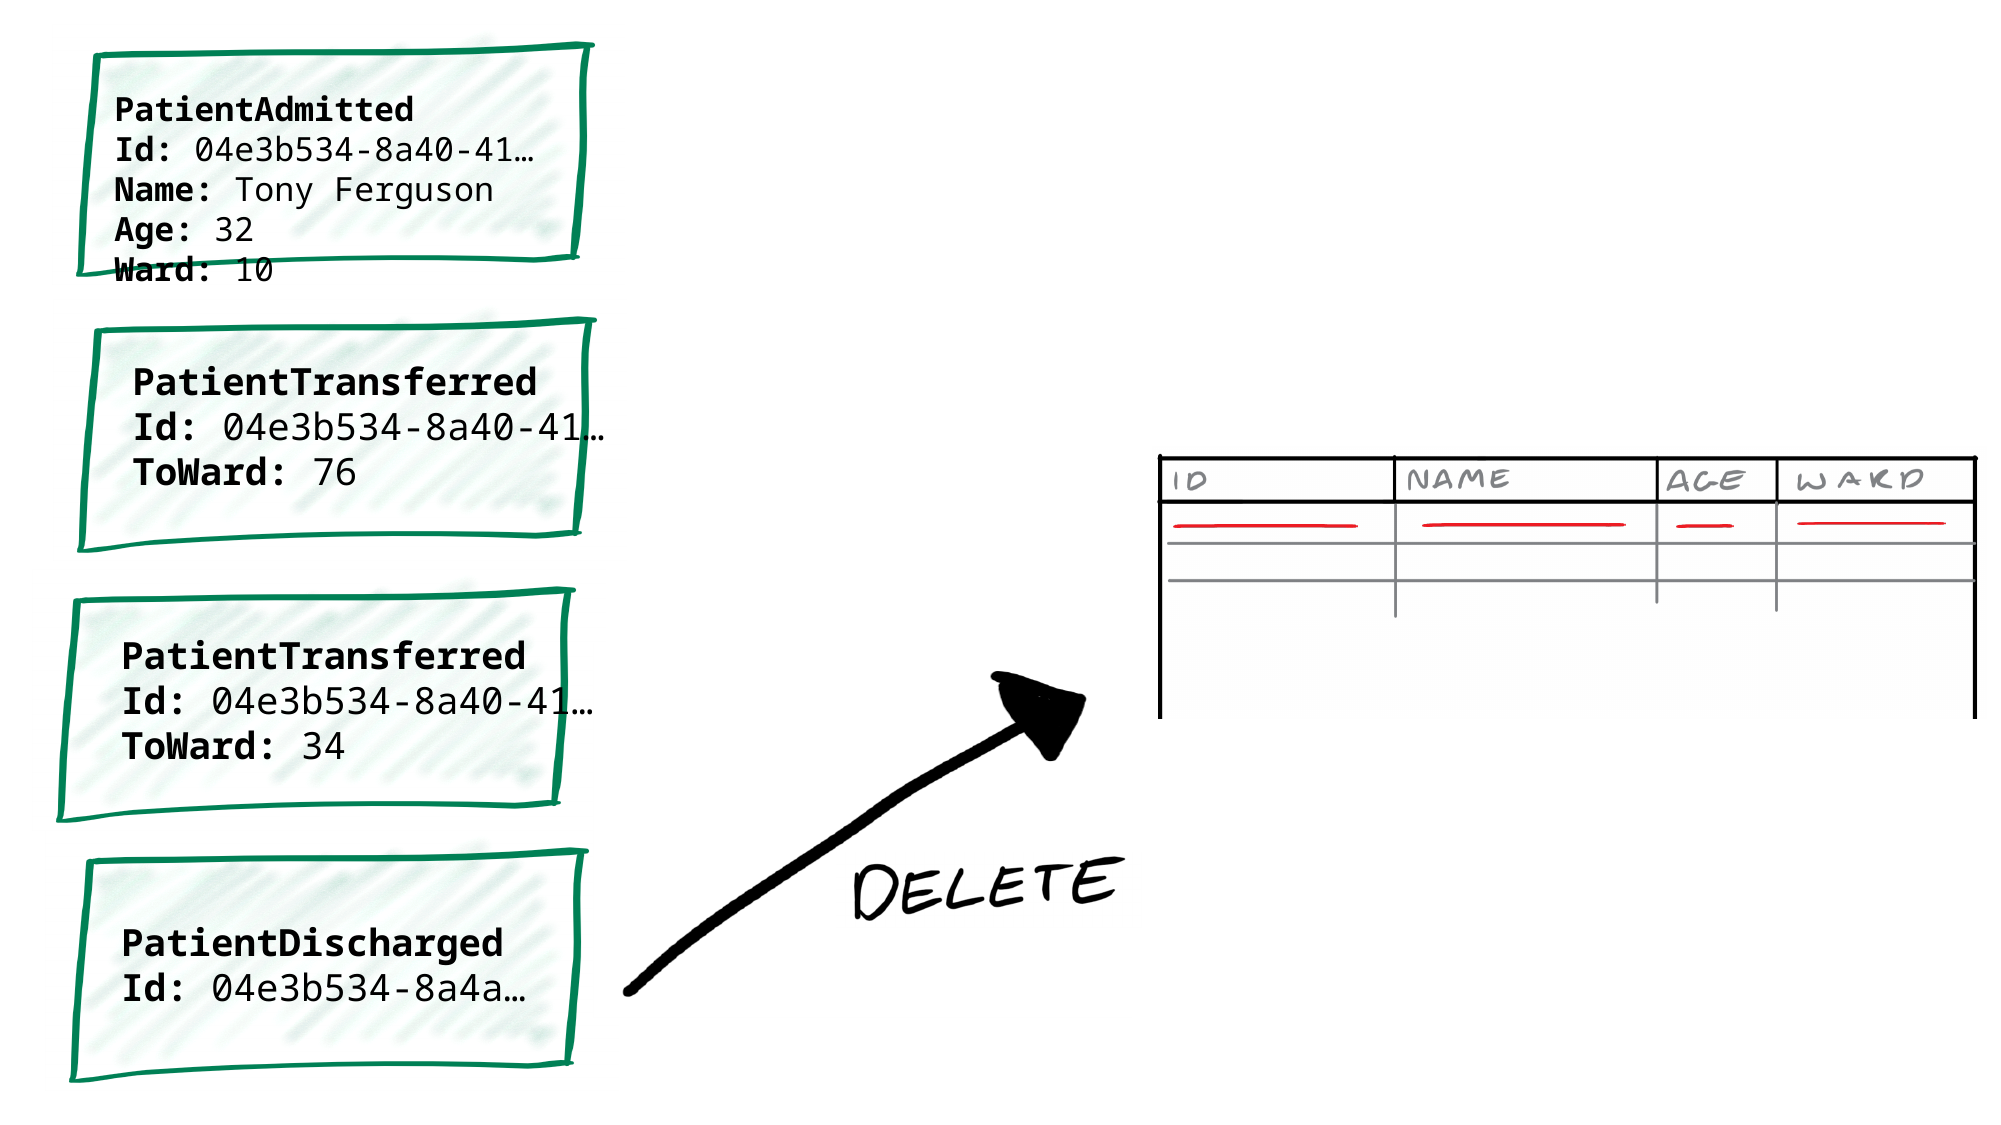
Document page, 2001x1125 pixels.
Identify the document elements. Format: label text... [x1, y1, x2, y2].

text_box PatientTransferred Id: 04e3b534-8a40-41… ToWard: 76 [117, 350, 726, 498]
text_box PatientDischarged Id: 04e3b534-8a4a… [106, 890, 592, 1038]
picture [52, 24, 625, 285]
picture [1152, 446, 1987, 719]
picture [53, 299, 627, 561]
picture [32, 569, 1142, 1091]
text_box PatientTransferred Id: 04e3b534-8a40-41… ToWard: 34 [106, 624, 715, 772]
text_box PatientAdmitted Id: 04e3b534-8a40-41… Name: Tony Ferguson Age: 32 Ward: 10 [99, 81, 670, 229]
picture [140, 229, 148, 237]
